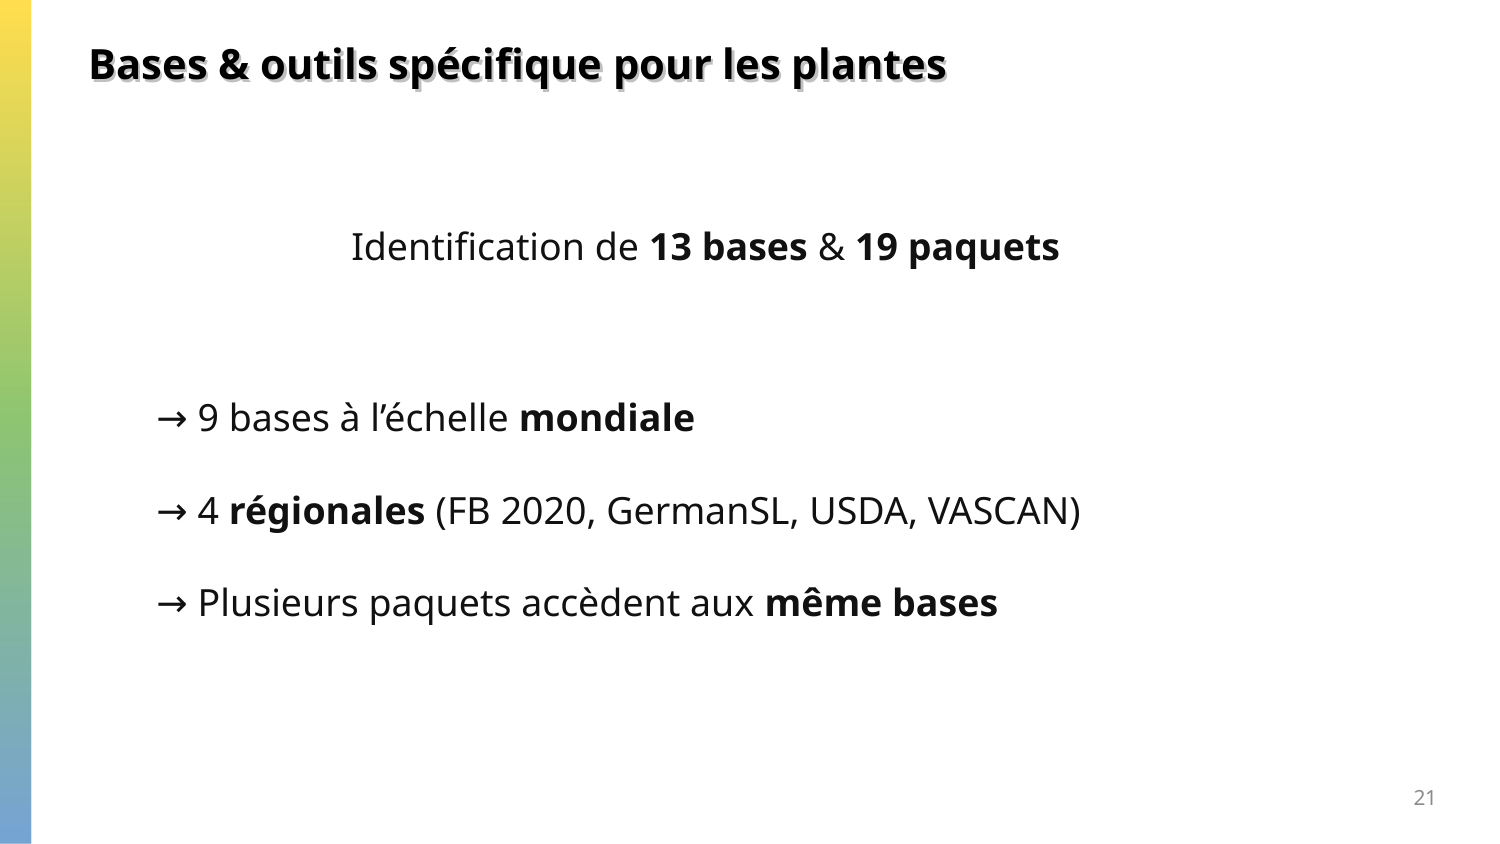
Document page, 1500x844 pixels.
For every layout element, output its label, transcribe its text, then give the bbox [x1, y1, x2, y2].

slide_number <numéro> [1240, 767, 1437, 813]
list Bases & outils spécifique pour les plantes [88, 38, 1442, 133]
text_box → 9 bases à l’échelle mondiale → 4 régionales (FB 2020, GermanSL, USDA, VASCAN) → Plusieurs paquets accèdent aux même bases [141, 384, 1270, 706]
picture [0, 0, 1500, 844]
text_box Identification de 13 bases & 19 paquets [141, 213, 1270, 284]
